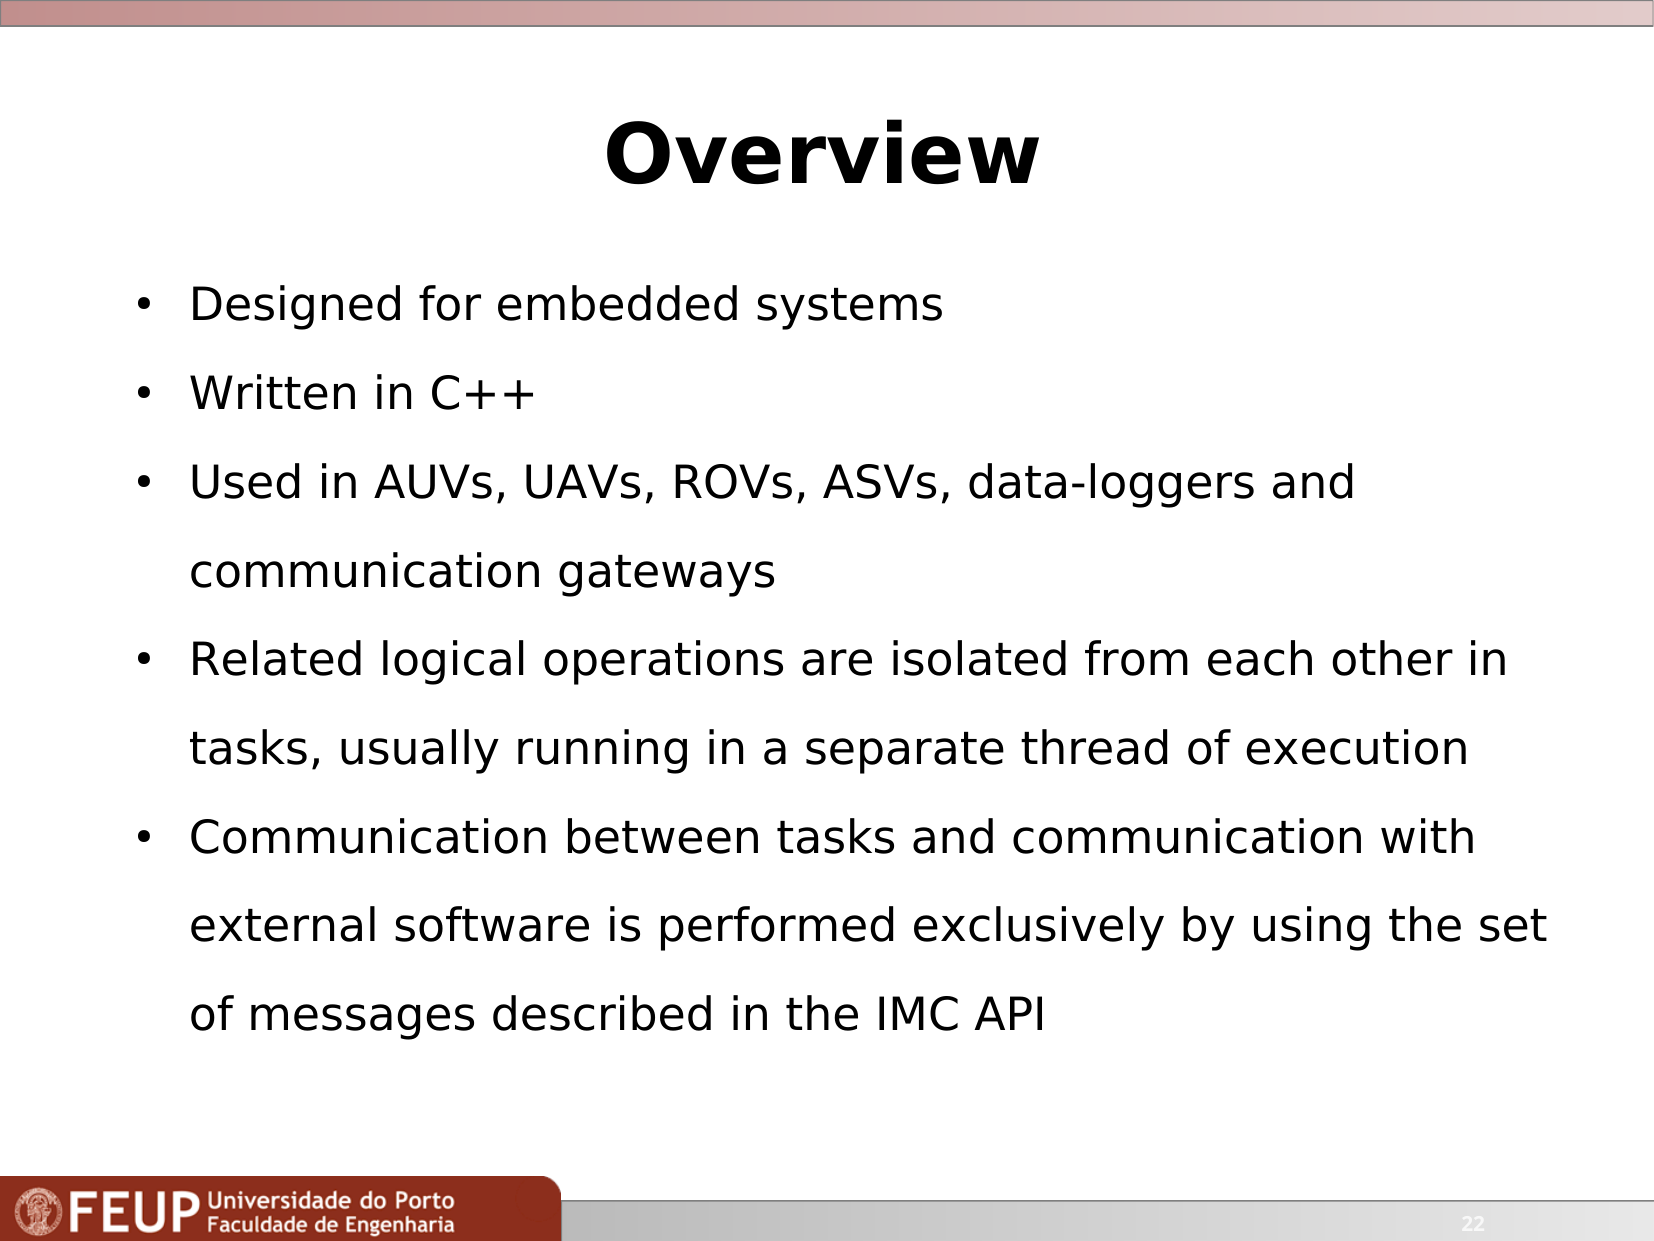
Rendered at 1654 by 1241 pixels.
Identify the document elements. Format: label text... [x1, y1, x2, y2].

list Designed for embedded systems Written in C++ Used in AUVs, UAVs, ROVs, ASVs, data-loggers and communication gateways Related logical operations are isolated from each other in tasks, usually running in a separate thread of execution Communication between tasks and communication with external software is performed exclusively by using the set of messages described in the IMC API [118, 278, 1571, 1042]
title Overview [64, 70, 1582, 239]
picture [0, 1176, 561, 1241]
